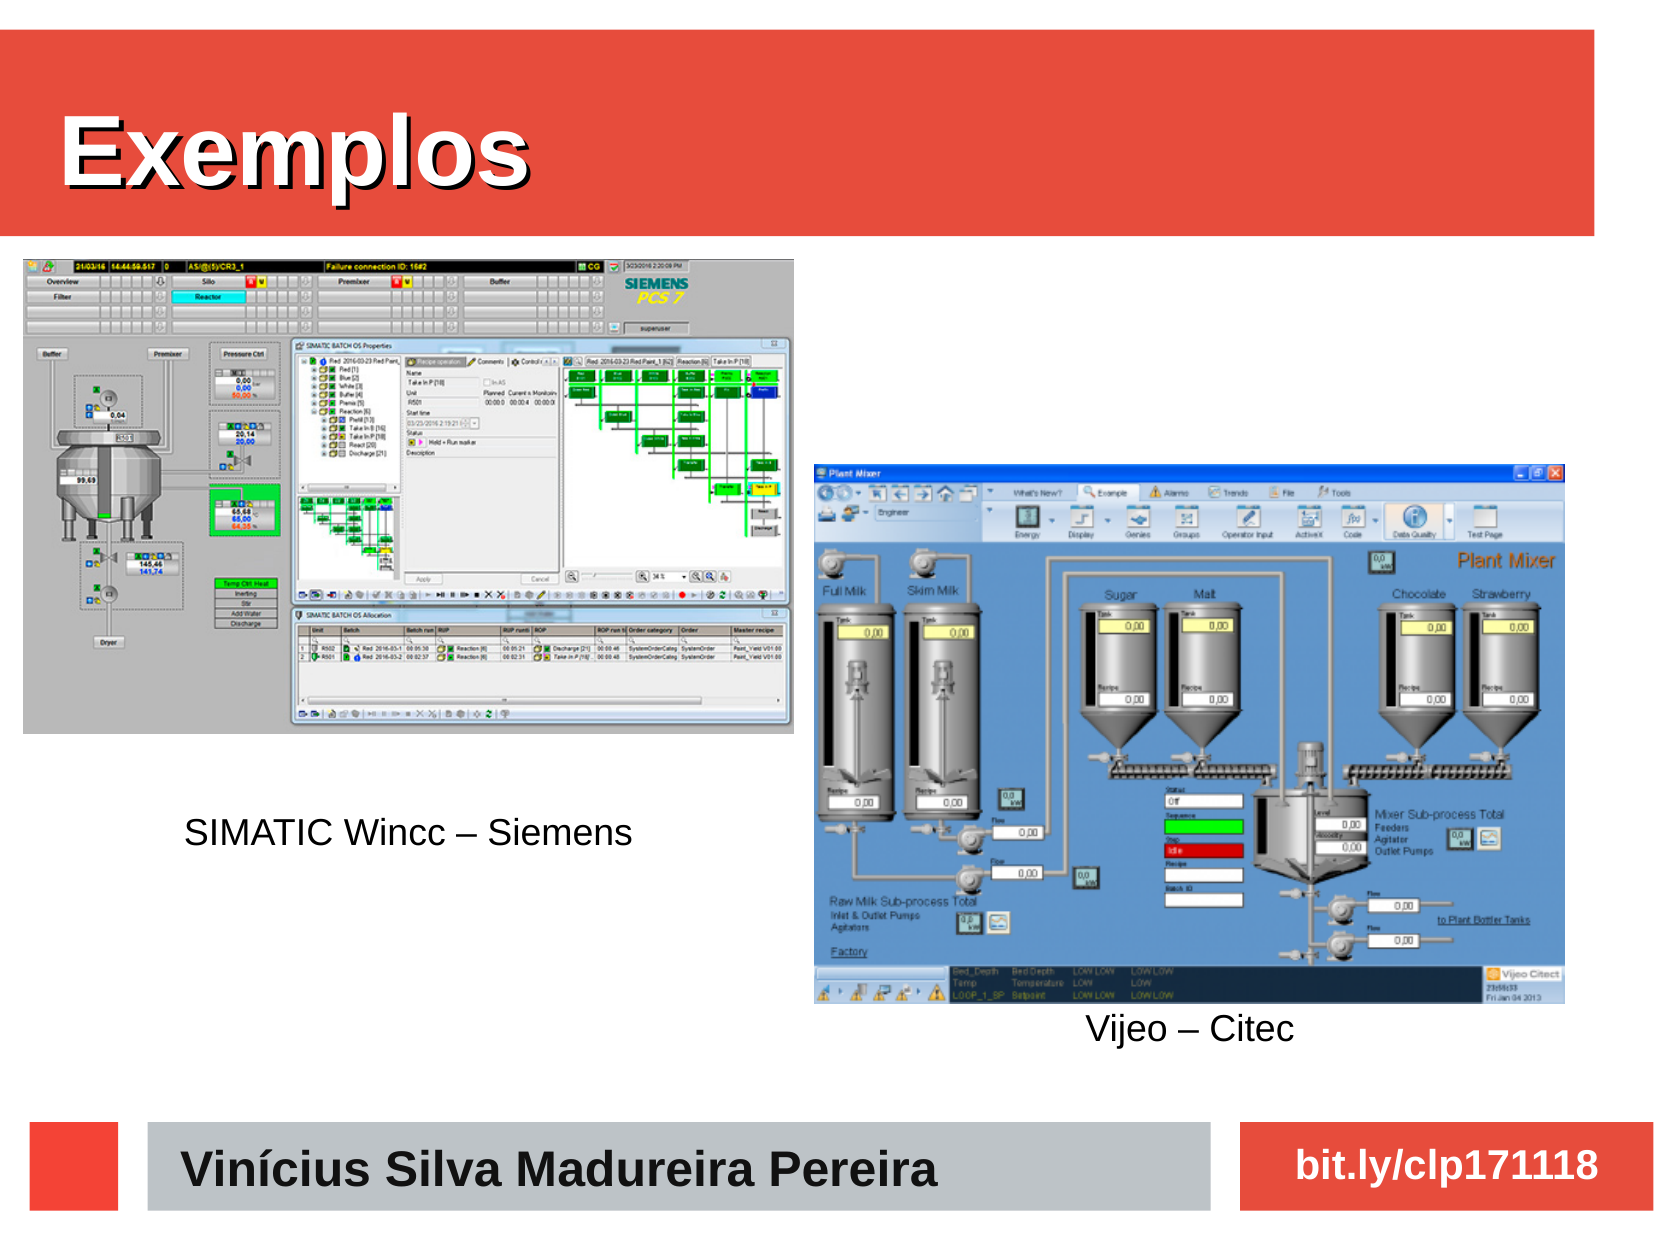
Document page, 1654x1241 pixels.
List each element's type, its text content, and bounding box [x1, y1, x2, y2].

picture [23, 259, 794, 734]
picture [814, 464, 1565, 1004]
text_box Vinícius Silva Madureira Pereira [165, 1133, 1170, 1205]
title Exemplos [59, 59, 1595, 207]
text_box bit.ly/clp171118 [1228, 1133, 1654, 1205]
